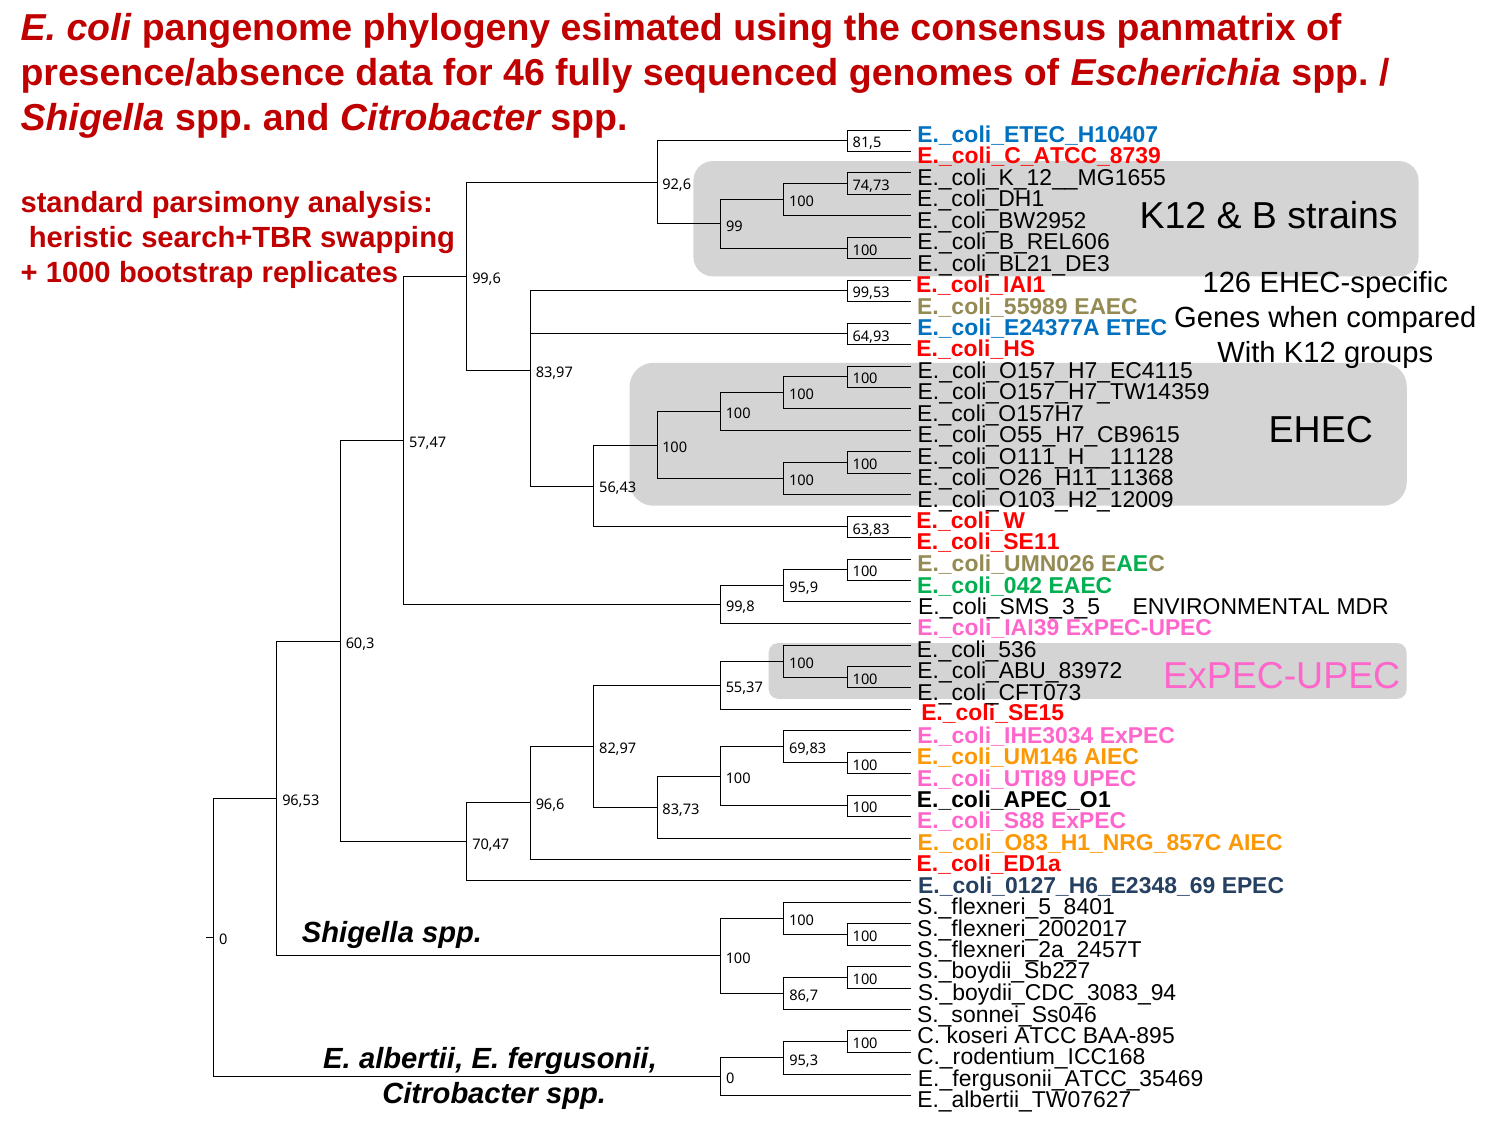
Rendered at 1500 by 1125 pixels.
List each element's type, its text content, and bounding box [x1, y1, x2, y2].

text_box E._coli_W [916, 505, 1026, 534]
text_box EHEC [1253, 397, 1388, 458]
text_box 100 [789, 385, 815, 403]
text_box E._coli_UM146 AIEC [916, 741, 1140, 770]
text_box S._flexneri_2a_2457T [1042, 941, 1085, 956]
text_box E._coli_IAI39 ExPEC-UPEC [1037, 620, 1213, 641]
text_box E._coli_O26_H11_11368 [921, 469, 978, 484]
text_box E._coli_IAI39 ExPEC-UPEC [922, 620, 980, 634]
text_box E._coli_E24377A ETEC [922, 319, 980, 334]
text_box E._coli_S88 ExPEC [917, 806, 1127, 834]
text_box E._coli_0127_H6_E2348_69 EPEC [923, 877, 981, 891]
text_box E._coli_O55_H7_CB9615 [1077, 419, 1181, 448]
text_box 55,37 [725, 677, 764, 696]
text_box E._coli_ABU_83972 [921, 662, 978, 677]
text_box [1085, 376, 1407, 506]
text_box S._flexneri_2002017 [917, 913, 1128, 941]
text_box E._albertii_TW07627 [917, 1092, 1132, 1113]
text_box E._coli_O83_H1_NRG_857C AIEC [922, 834, 980, 848]
text_box 100 [852, 1034, 878, 1052]
text_box 100 [852, 927, 878, 945]
text_box 100 [789, 910, 815, 929]
text_box 100 [852, 755, 878, 773]
text_box 100 [852, 798, 878, 816]
text_box 86,7 [789, 985, 819, 1004]
text_box E._coli_HS [916, 334, 1036, 362]
text_box S._boydii_Sb227 [917, 956, 1091, 984]
text_box E._coli_UMN026 EAEC [1054, 548, 1165, 577]
text_box E. albertii, E. fergusonii, Citrobacter spp. [308, 1031, 681, 1118]
text_box S._boydii_CDC_3083_94 [1060, 977, 1177, 1006]
text_box 100 [789, 471, 815, 489]
text_box [768, 643, 917, 699]
text_box E._coli_SE15 [926, 705, 984, 720]
text_box 60,3 [345, 633, 375, 652]
text_box C. koseri ATCC BAA-895 [917, 1020, 1176, 1049]
text_box 70,47 [472, 834, 510, 853]
text_box 100 [725, 948, 751, 967]
text_box S._boydii_CDC_3083_94 [956, 984, 998, 999]
text_box E._coli_O83_H1_NRG_857C AIEC [1062, 827, 1283, 856]
text_box E._coli_UMN026 EAEC [922, 555, 980, 570]
text_box E._coli_CFT073 [917, 677, 1082, 705]
text_box 99,8 [725, 597, 755, 615]
text_box S._flexneri_5_8401 [917, 891, 1115, 913]
text_box E._coli_UTI89 UPEC [1109, 763, 1144, 791]
text_box S._flexneri_2a_2457T [921, 941, 953, 956]
text_box E._coli_O157_H7_EC4115 [921, 362, 978, 377]
text_box E._coli_O103_H2_12009 [917, 484, 1174, 512]
text_box E._coli_SMS_3_5 ENVIRONMENTAL MDR [918, 591, 1390, 620]
text_box 83,97 [535, 363, 574, 381]
text_box [1406, 162, 1419, 255]
text_box 100 [852, 969, 878, 988]
text_box C._rodentium_ICC168 [917, 1041, 1146, 1070]
text_box K12 & B strains [1406, 183, 1413, 244]
text_box E._coli_O157_H7_TW14359 [917, 377, 1210, 405]
text_box 82,97 [599, 738, 637, 757]
text_box 100 [852, 669, 878, 688]
text_box 96,6 [535, 795, 565, 813]
text_box E._coli_ED1a [916, 848, 1062, 877]
text_box E._coli_O55_H7_CB9615 [921, 426, 978, 441]
text_box E._coli_O111_H__11128 [917, 441, 1174, 469]
text_box S._flexneri_2a_2457T [1080, 934, 1142, 963]
text_box 63,83 [852, 519, 890, 538]
text_box 69,83 [789, 739, 827, 757]
text_box 83,73 [662, 799, 700, 818]
text_box E._coli_UTI89 UPEC [922, 770, 980, 784]
text_box [629, 362, 917, 506]
text_box 0 [726, 1069, 735, 1087]
text_box E._coli_E24377A ETEC [1024, 312, 1159, 341]
text_box E._coli_O157_H7_EC4115 [1032, 355, 1159, 377]
text_box 100 [789, 653, 815, 672]
text_box 100 [852, 369, 878, 387]
text_box [1037, 643, 1148, 699]
text_box 0 [219, 930, 228, 948]
text_box S._flexneri_2a_2457T [962, 941, 1047, 956]
text_box 57,47 [409, 432, 447, 451]
text_box E._coli_55989 EAEC [917, 296, 1139, 319]
text_box E. coli pangenome phylogeny esimated using the consensus panmatrix of presence/absence data for 46 fully sequenced genomes of Escherichia spp. / Shigella spp. and Citrobacter spp. standard parsimony analysis: heristic search+TBR swapping + 1000 bootstrap replicates [5, 0, 1406, 296]
text_box E._coli_ABU_83972 [1033, 655, 1123, 684]
text_box E._coli_APEC_O1 [916, 784, 1112, 813]
text_box S._boydii_CDC_3083_94 [1000, 984, 1030, 999]
text_box 95,3 [789, 1050, 819, 1069]
text_box 100 [725, 404, 751, 423]
text_box E._coli_SE15 [987, 705, 1019, 720]
text_box E._coli_042 EAEC [917, 570, 1113, 598]
text_box E._coli_ABU_83972 [980, 662, 1004, 677]
text_box 96,53 [282, 791, 320, 809]
text_box S._boydii_CDC_3083_94 [921, 984, 954, 999]
text_box ExPEC-UPEC [1148, 643, 1416, 705]
text_box E._fergusonii_ATCC_35469 [917, 1063, 1204, 1092]
text_box Shigella spp. [287, 905, 498, 956]
text_box 64,93 [852, 326, 890, 344]
text_box 100 [852, 562, 878, 580]
text_box 100 [852, 455, 878, 473]
text_box E._coli_536 [916, 634, 1037, 662]
text_box E._coli_0127_H6_E2348_69 EPEC [1050, 870, 1285, 899]
text_box 99,53 [852, 296, 890, 301]
text_box 56,43 [599, 478, 637, 496]
text_box E._coli_SE11 [916, 527, 1060, 555]
text_box S._sonnei_Ss046 [917, 999, 1098, 1020]
text_box 126 EHEC-specific Genes when compared With K12 groups [1159, 255, 1492, 376]
text_box 95,9 [789, 578, 819, 596]
text_box 100 [725, 768, 751, 787]
text_box E._coli_IHE3034 ExPEC [917, 720, 1176, 748]
text_box E._coli_O157H7 [917, 405, 1085, 426]
text_box 100 [662, 437, 688, 456]
